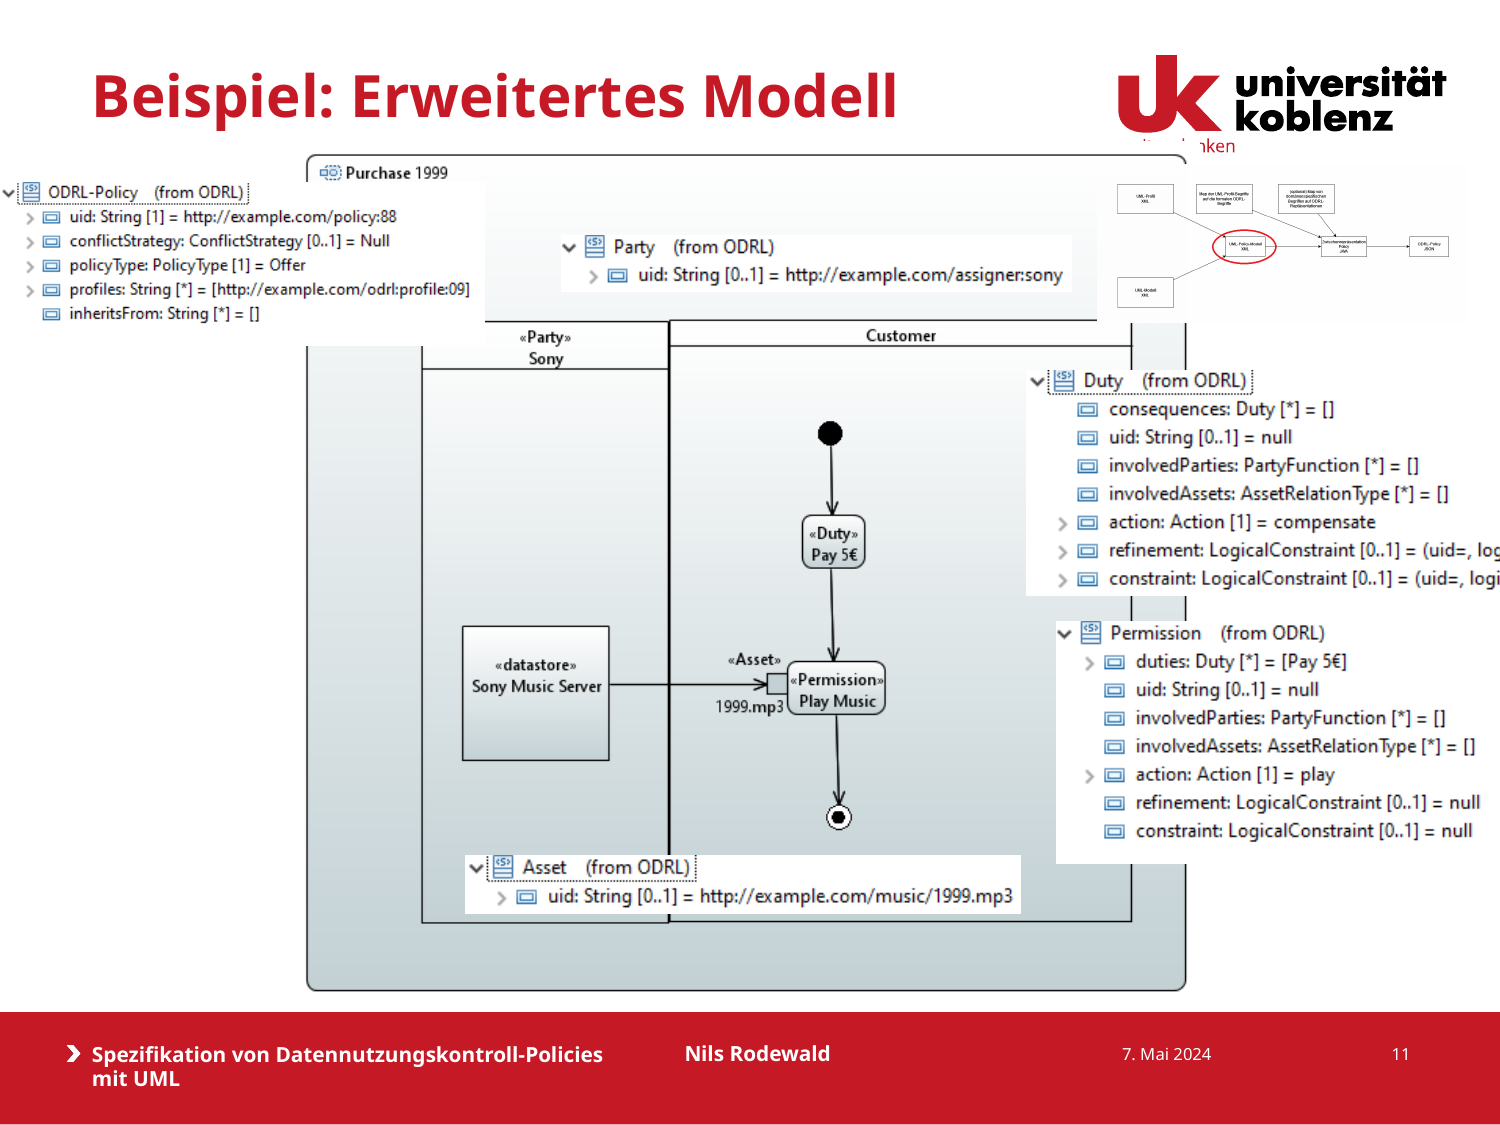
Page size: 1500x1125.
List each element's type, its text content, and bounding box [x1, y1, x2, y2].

picture [0, 141, 1500, 1005]
title Beispiel: Erweitertes Modell [77, 59, 1371, 142]
